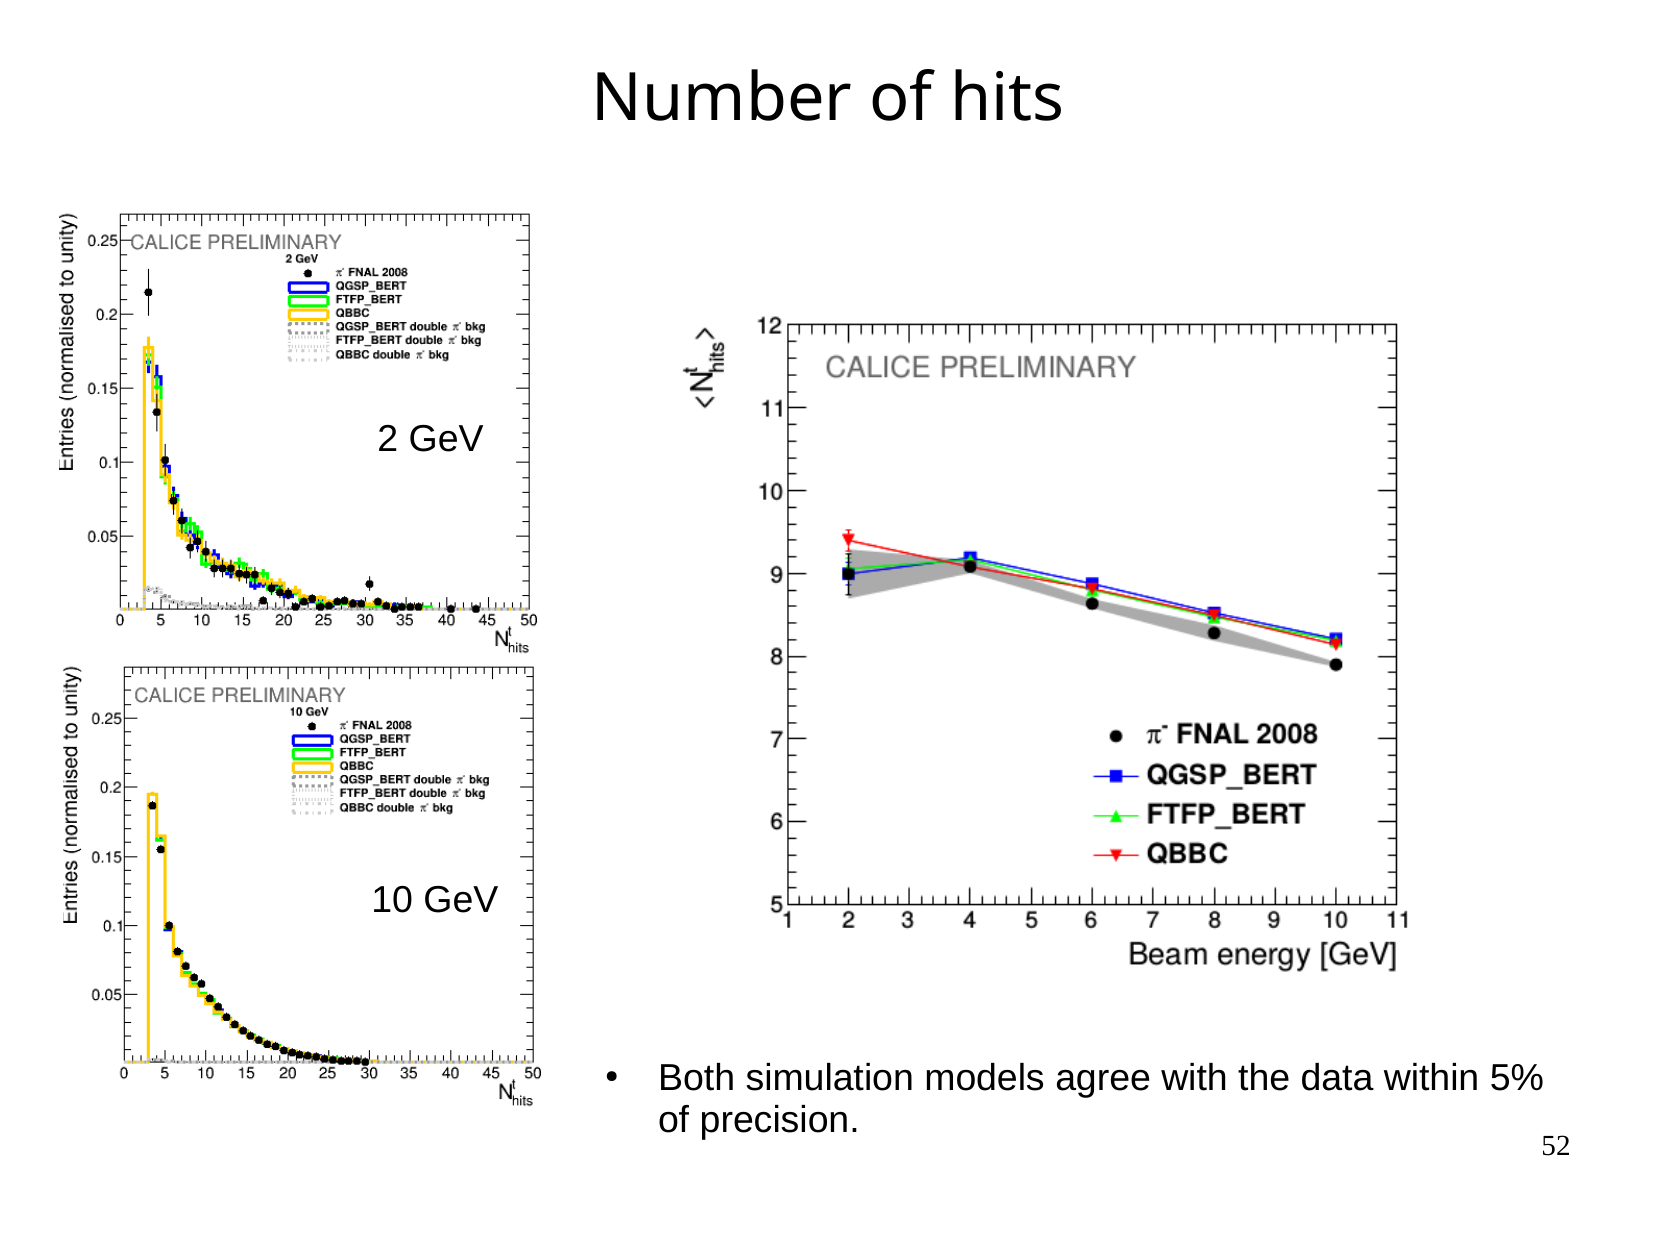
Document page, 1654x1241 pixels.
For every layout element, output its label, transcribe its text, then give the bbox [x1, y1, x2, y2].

text_box 2 GeV [362, 410, 499, 468]
list Both simulation models agree with the data within 5% of precision. [587, 1056, 1571, 1216]
picture [677, 245, 1469, 976]
title Number of hits [85, 52, 1571, 138]
picture [59, 168, 548, 1109]
text_box 10 GeV [356, 870, 514, 928]
